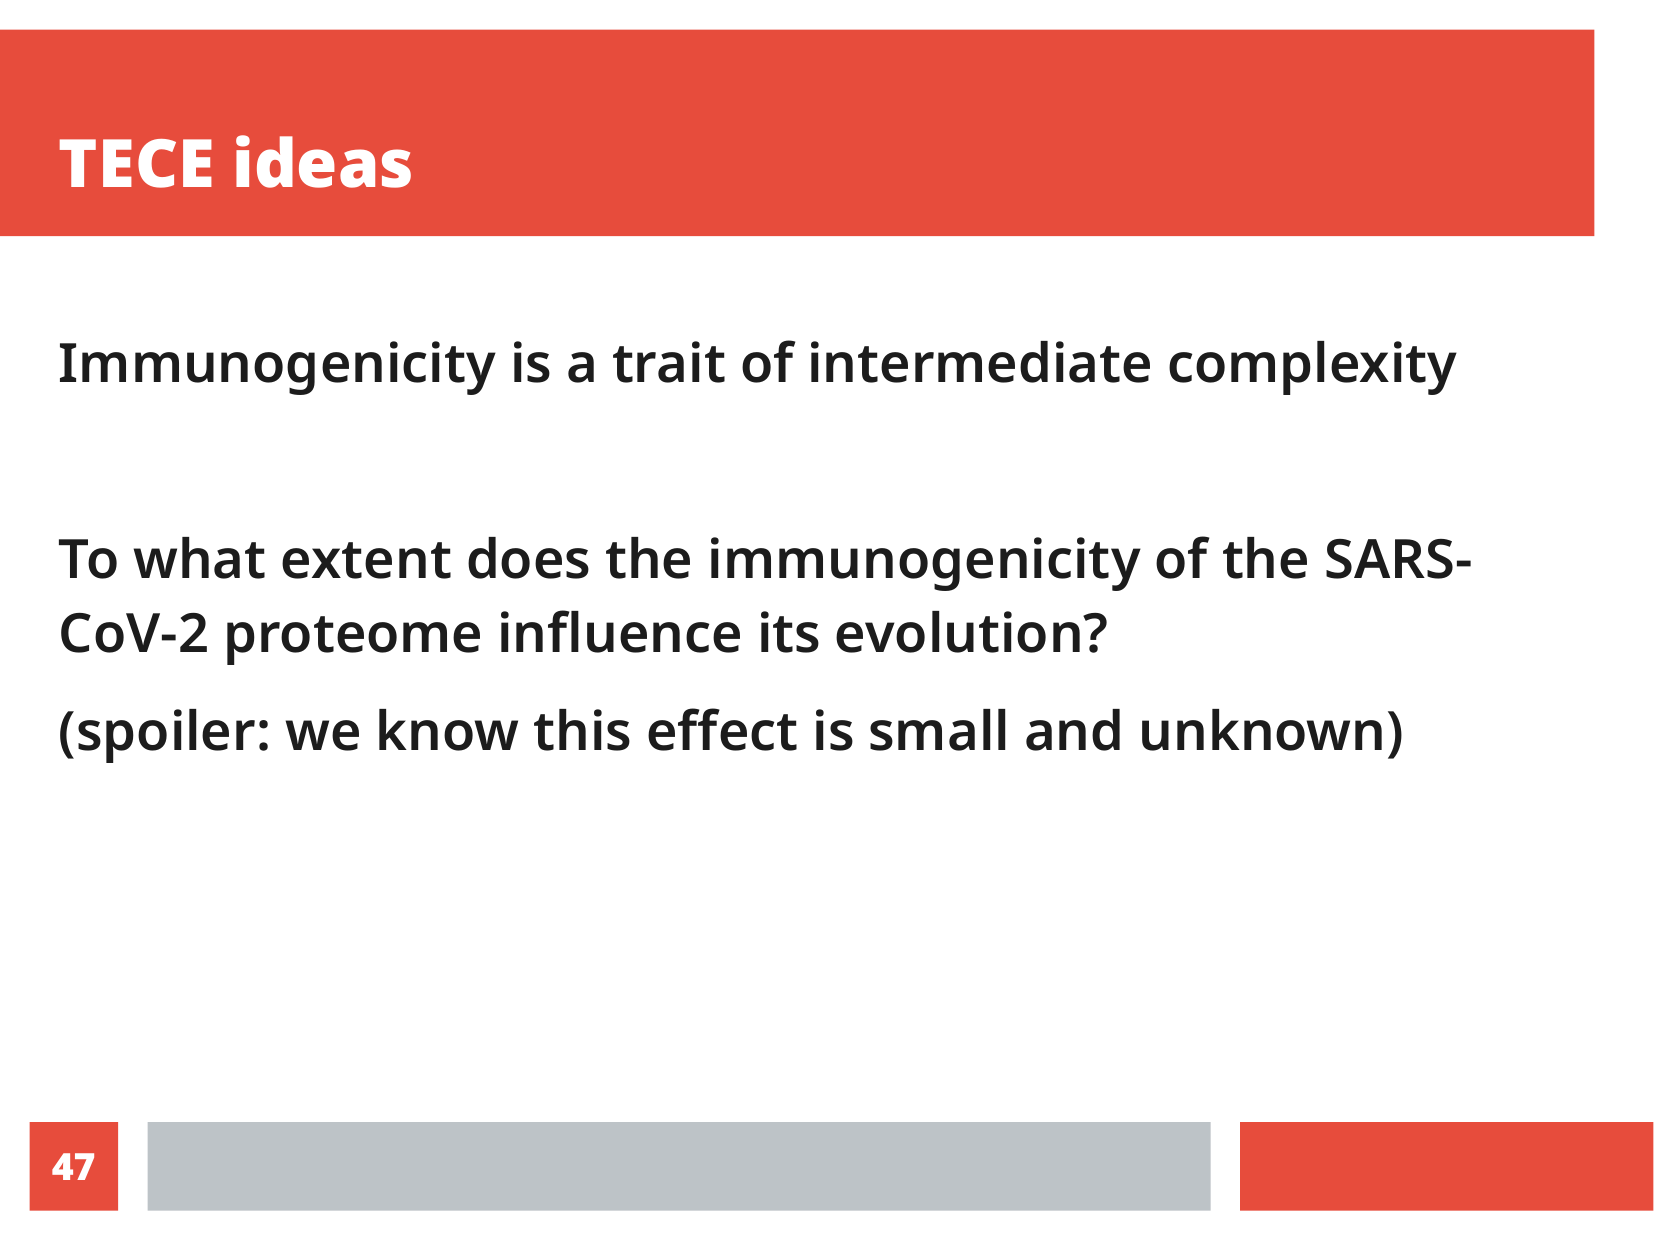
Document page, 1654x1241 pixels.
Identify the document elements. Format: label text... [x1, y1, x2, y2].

list Immunogenicity is a trait of intermediate complexity To what extent does the immunogenicity of the SARS-CoV-2 proteome influence its evolution? (spoiler: we know this effect is small and unknown) [59, 324, 1565, 1093]
title TECE ideas [59, 59, 1595, 207]
